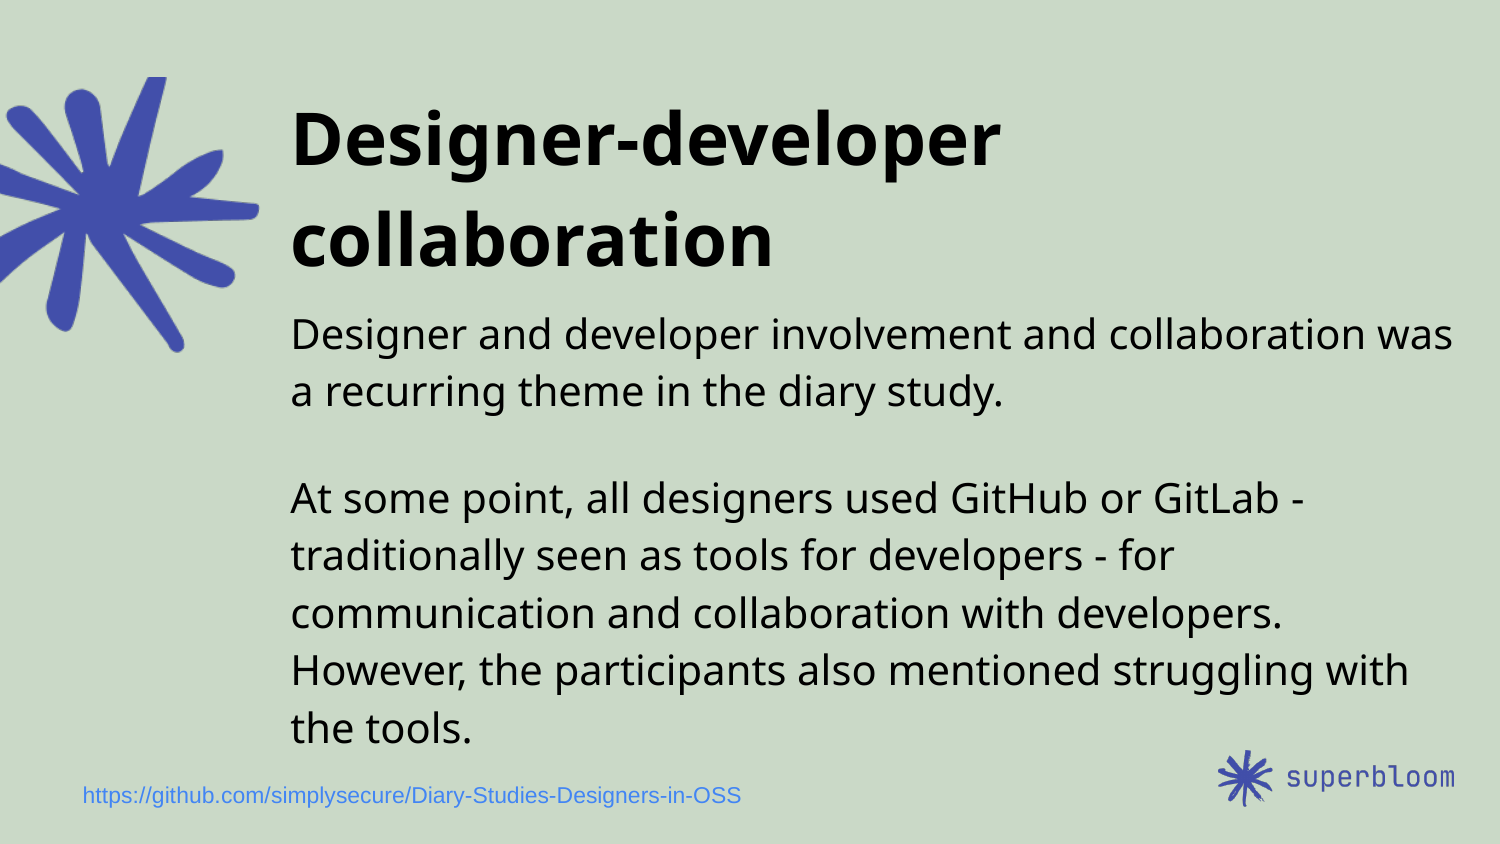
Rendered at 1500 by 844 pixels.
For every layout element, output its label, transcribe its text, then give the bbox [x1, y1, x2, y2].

text_box https://github.com/simplysecure/Diary-Studies-Designers-in-OSS [67, 765, 786, 824]
text_box Designer and developer involvement and collaboration was a recurring theme in the diary study. At some point, all designers used GitHub or GitLab - traditionally seen as tools for developers - for communication and collaboration with developers. However, the participants also mentioned struggling with the tools. [275, 285, 1475, 842]
picture [0, 77, 275, 373]
text_box Designer-developer collaboration [275, 64, 1370, 297]
